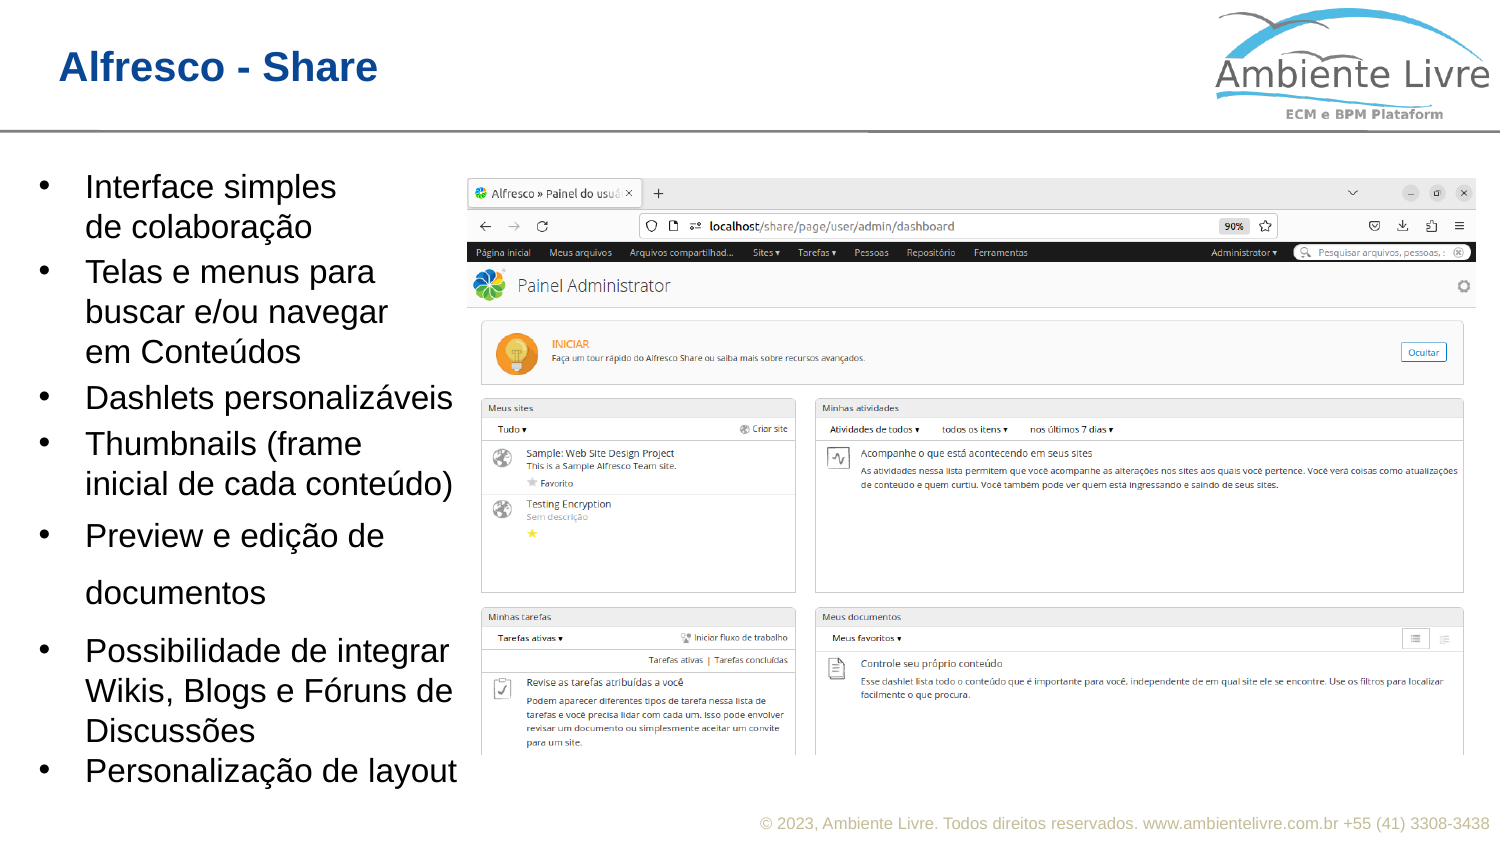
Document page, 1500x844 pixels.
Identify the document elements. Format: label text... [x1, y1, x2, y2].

picture [1215, 8, 1489, 119]
title Alfresco - Share [43, 8, 1127, 129]
picture [466, 177, 1477, 756]
text_box Interface simples de colaboração Telas e menus para buscar e/ou navegar em Conteúdos Dashlets personalizáveis Thumbnails (frame inicial de cada conteúdo) Preview e edição de documentos Possibilidade de integrar Wikis, Blogs e Fóruns de Discussões Personalização de layout [23, 157, 1374, 797]
